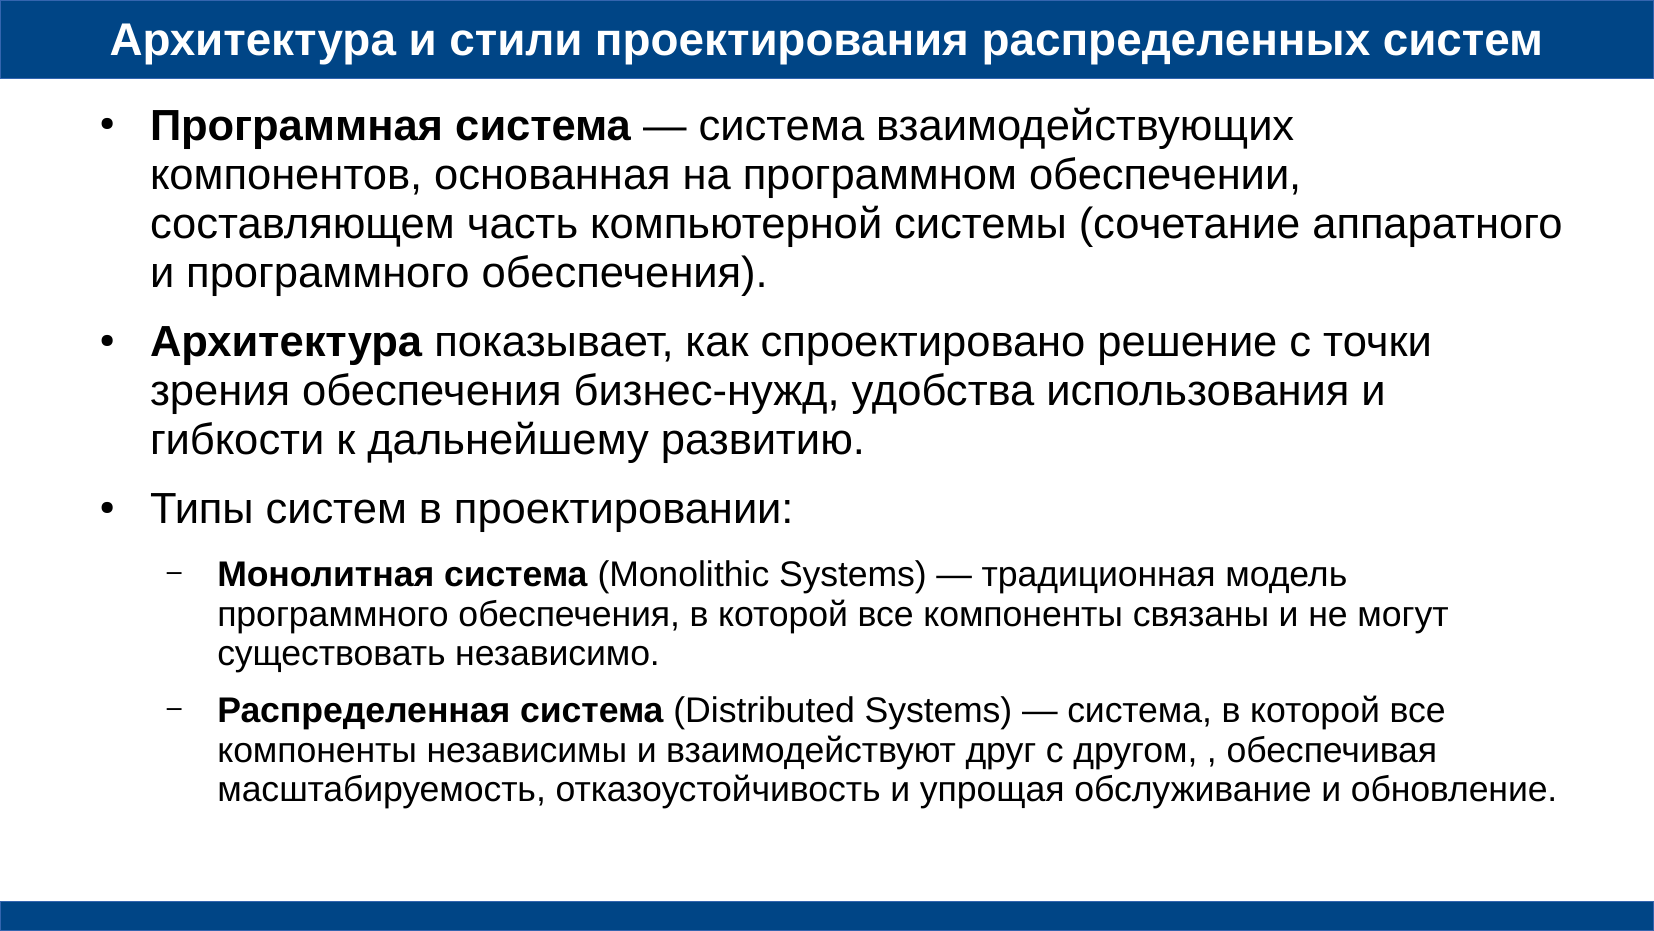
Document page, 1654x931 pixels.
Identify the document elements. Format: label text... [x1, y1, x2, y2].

title Архитектура и стили проектирования распределенных систем [0, 0, 1654, 79]
list Программная система — система взаимодействующих компонентов, основанная на программном обеспечении, составляющем часть компьютерной системы (сочетание аппаратного и программного обеспечения). Архитектура показывает, как спроектировано решение с точки зрения обеспечения бизнес-нужд, удобства использования и гибкости к дальнейшему развитию. Типы систем в проектировании: Монолитная система (Monolithic Systems) — традиционная модель программного обеспечения, в которой все компоненты связаны и не могут существовать независимо. Распределенная система (Distributed Systems) — система, в которой все компоненты независимы и взаимодействуют друг с другом, , обеспечивая масштабируемость, отказоустойчивость и упрощая обслуживание и обновление. [82, 101, 1571, 841]
